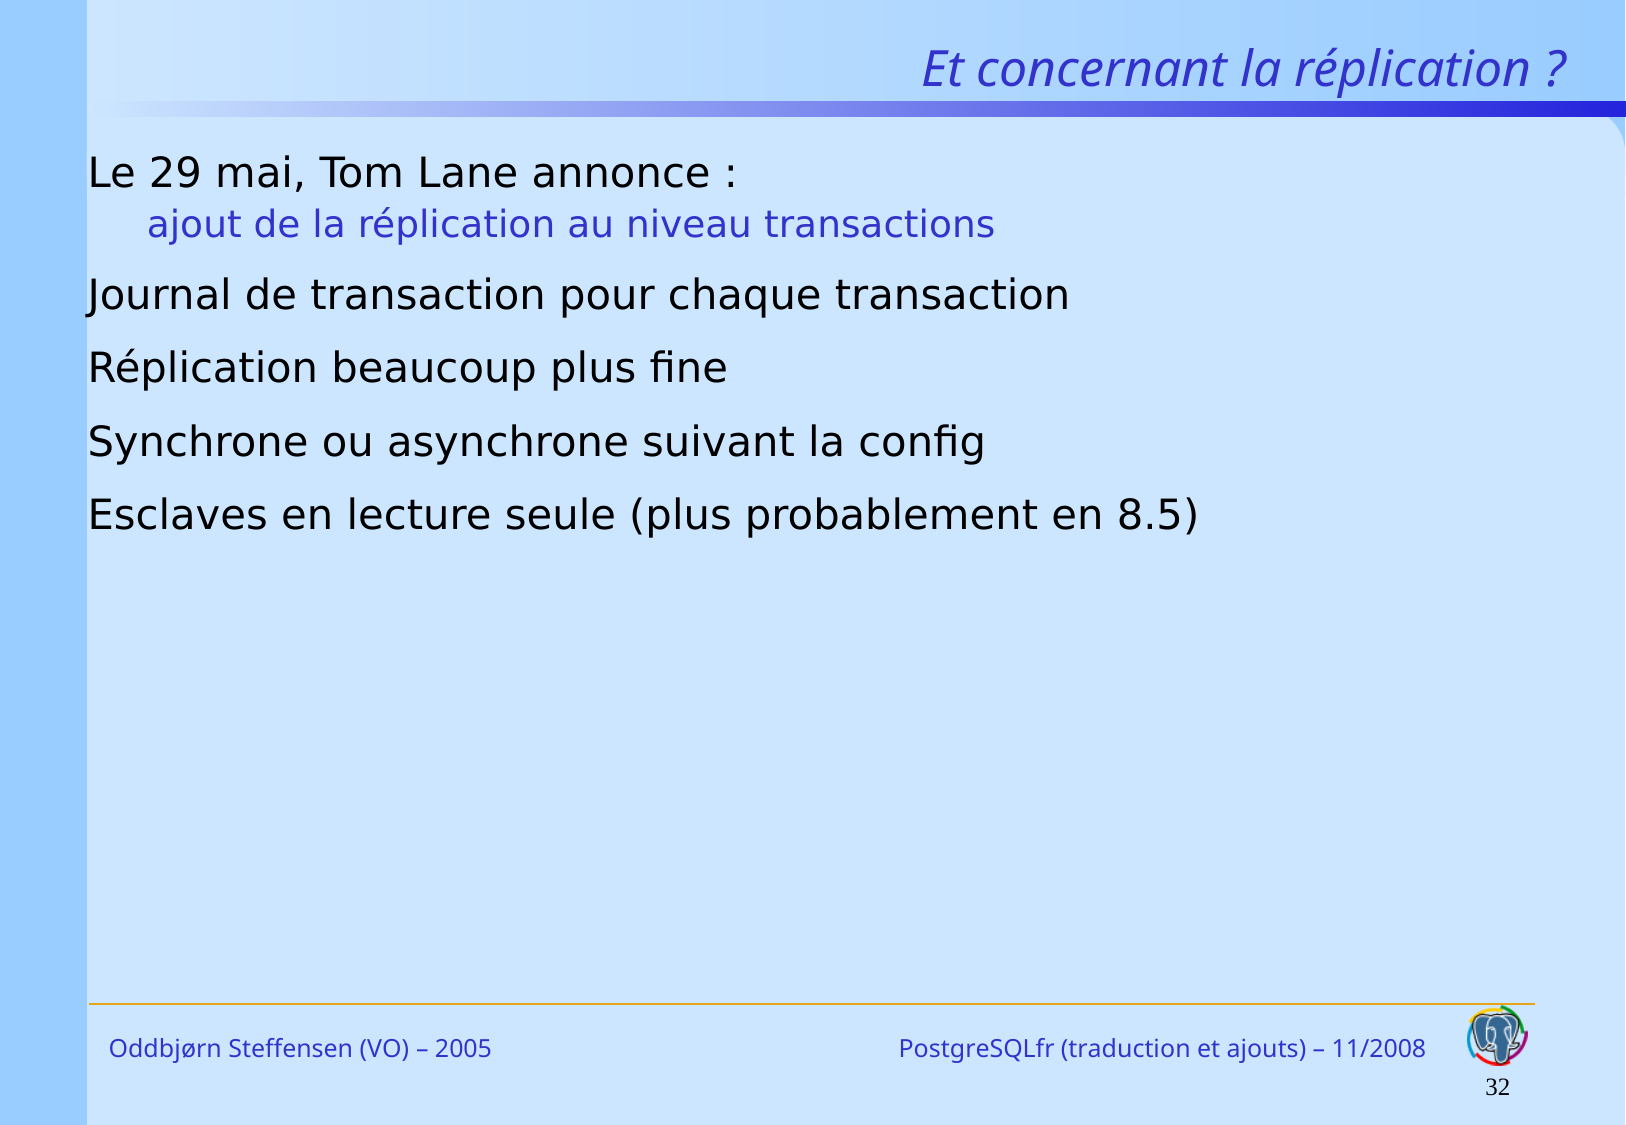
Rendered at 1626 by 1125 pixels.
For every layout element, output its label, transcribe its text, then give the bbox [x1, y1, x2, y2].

picture [1467, 1005, 1528, 1066]
title Et concernant la réplication ? [172, 0, 1567, 134]
list Le 29 mai, Tom Lane annonce : ajout de la réplication au niveau transactions Journal de transaction pour chaque transaction Réplication beaucoup plus fine Synchrone ou asynchrone suivant la config Esclaves en lecture seule (plus probablement en 8.5) [87, 148, 1551, 934]
